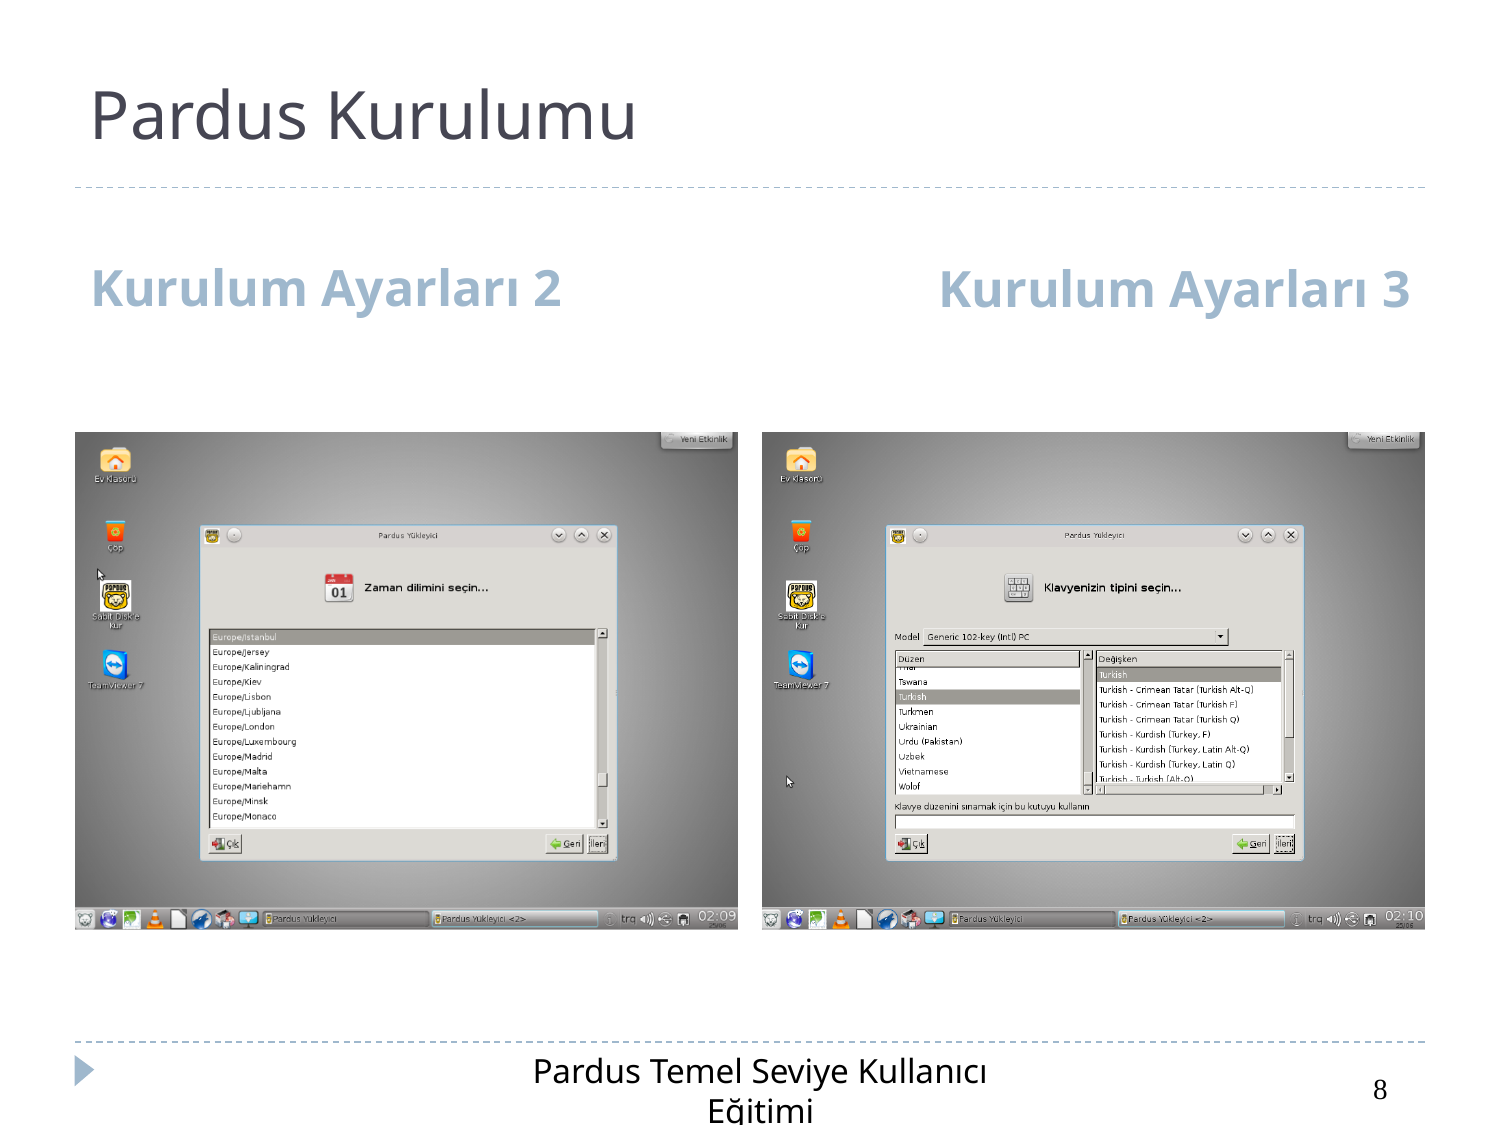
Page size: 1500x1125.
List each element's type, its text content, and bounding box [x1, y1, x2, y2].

picture [762, 432, 1425, 931]
picture [75, 432, 738, 930]
title Pardus Kurulumu [75, 37, 1425, 188]
list Kurulum Ayarları 2 [75, 210, 738, 324]
list Kurulum Ayarları 3 [762, 212, 1426, 325]
